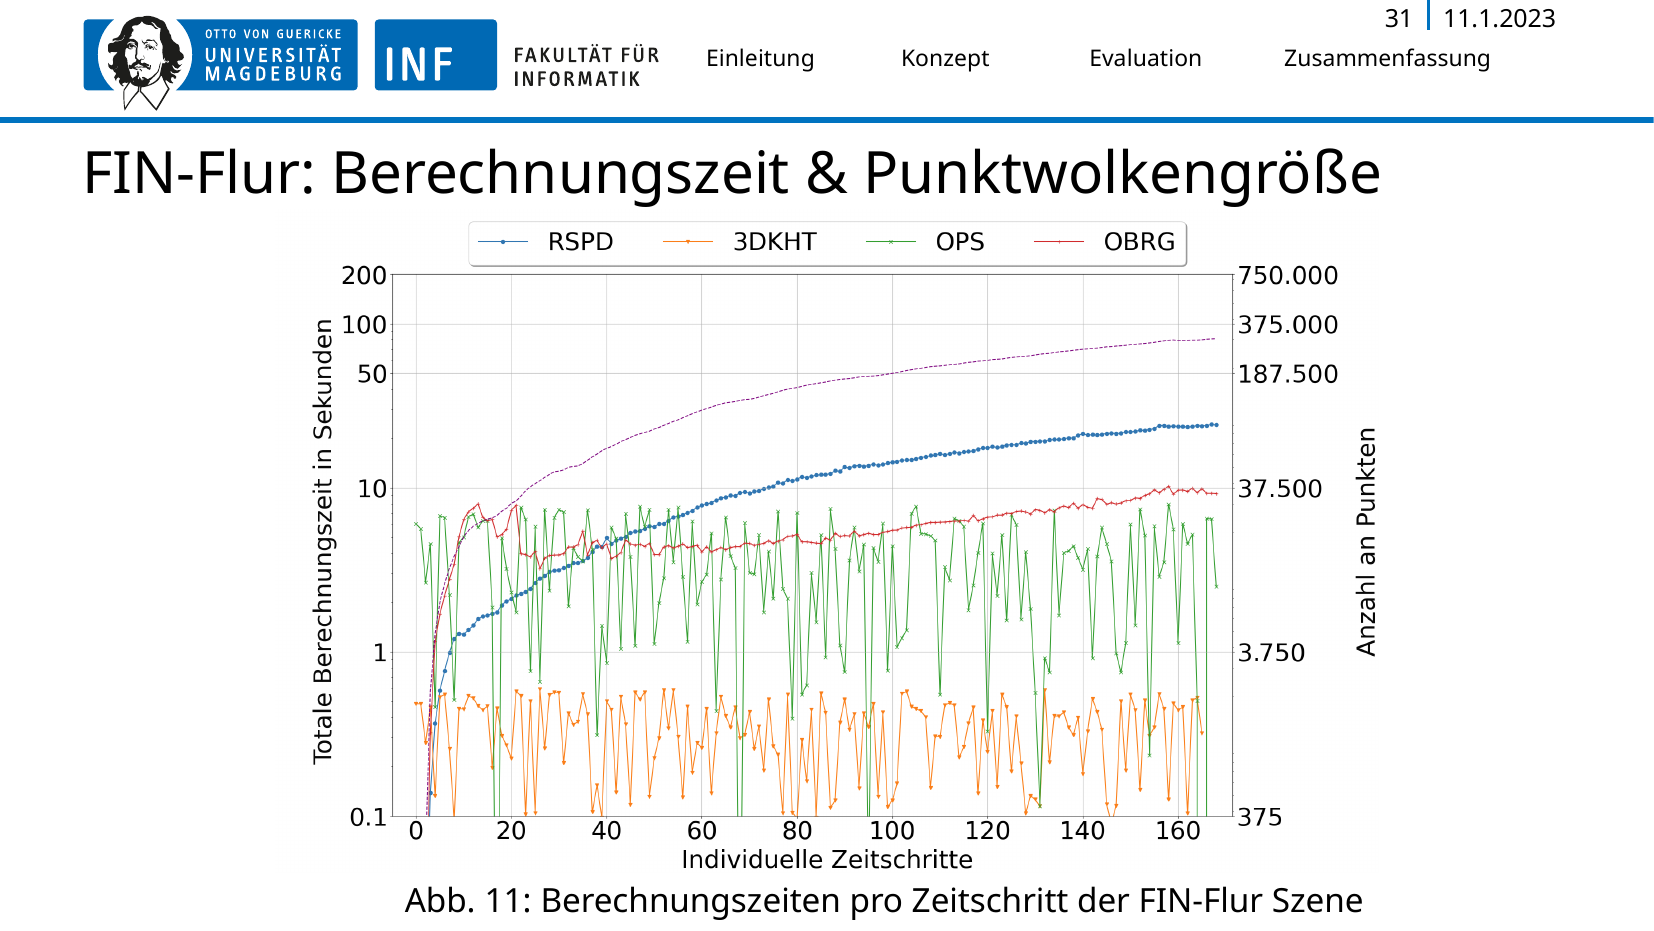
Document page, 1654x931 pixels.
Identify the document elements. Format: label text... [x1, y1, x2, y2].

title FIN-Flur: Berechnungszeit & Punktwolkengröße [82, 131, 1571, 211]
text_box Abb. 11: Berechnungszeiten pro Zeitschritt der FIN-Flur Szene [255, 870, 1516, 929]
picture [275, 209, 1379, 873]
